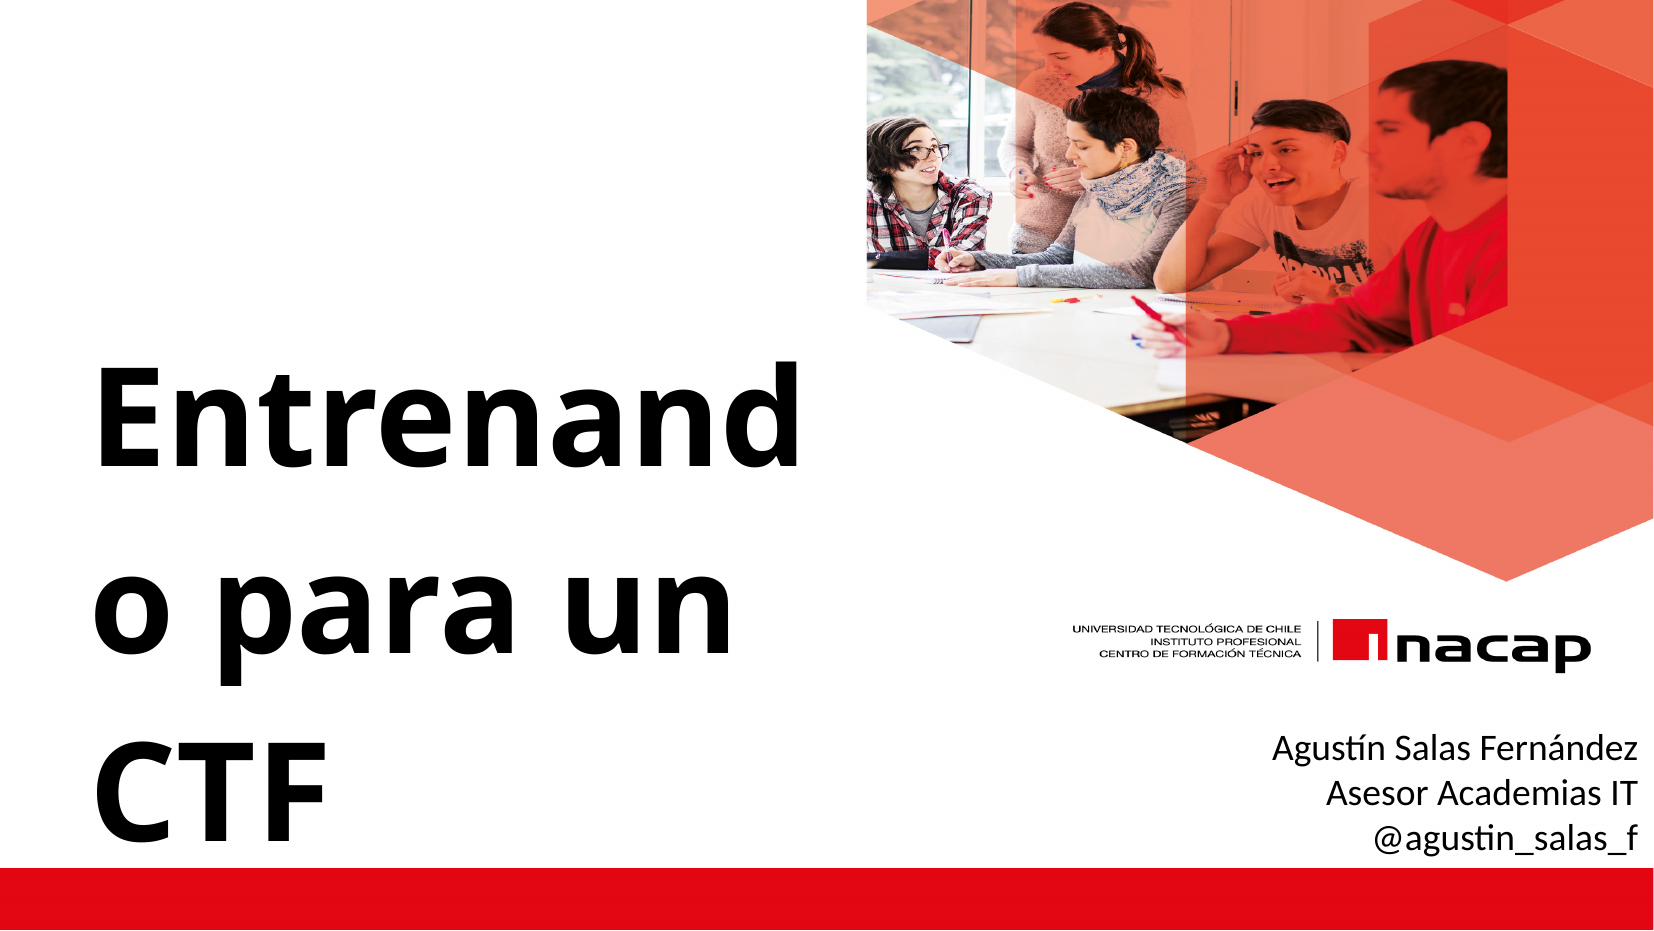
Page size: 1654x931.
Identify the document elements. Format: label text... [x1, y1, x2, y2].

picture [1446, 840, 1454, 848]
picture [1426, 849, 1436, 854]
picture [0, 0, 1654, 930]
picture [1553, 842, 1560, 848]
text_box Agustín Salas Fernández Asesor Academias IT @agustin_salas_f [936, 715, 1654, 840]
picture [1409, 842, 1416, 848]
text_box Entrenando para un CTF [74, 312, 855, 636]
picture [1580, 842, 1587, 848]
